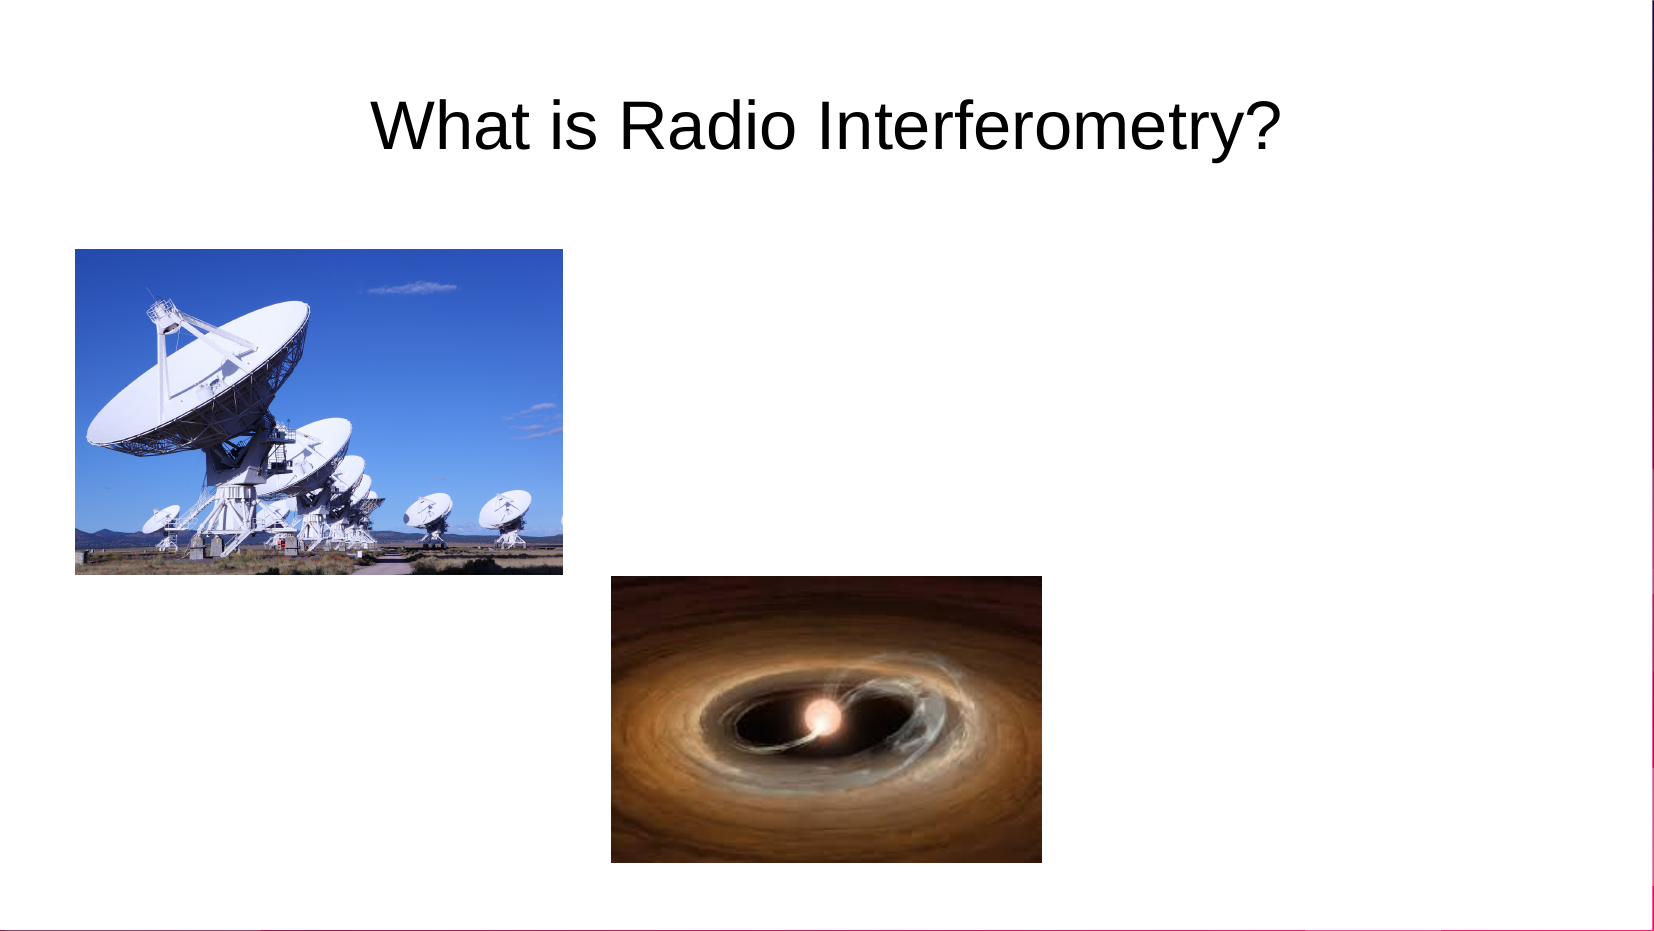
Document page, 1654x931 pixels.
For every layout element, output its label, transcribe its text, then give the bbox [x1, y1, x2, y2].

title What is Radio Interferometry? [88, 44, 1565, 207]
picture [75, 249, 563, 576]
picture [611, 576, 1042, 863]
